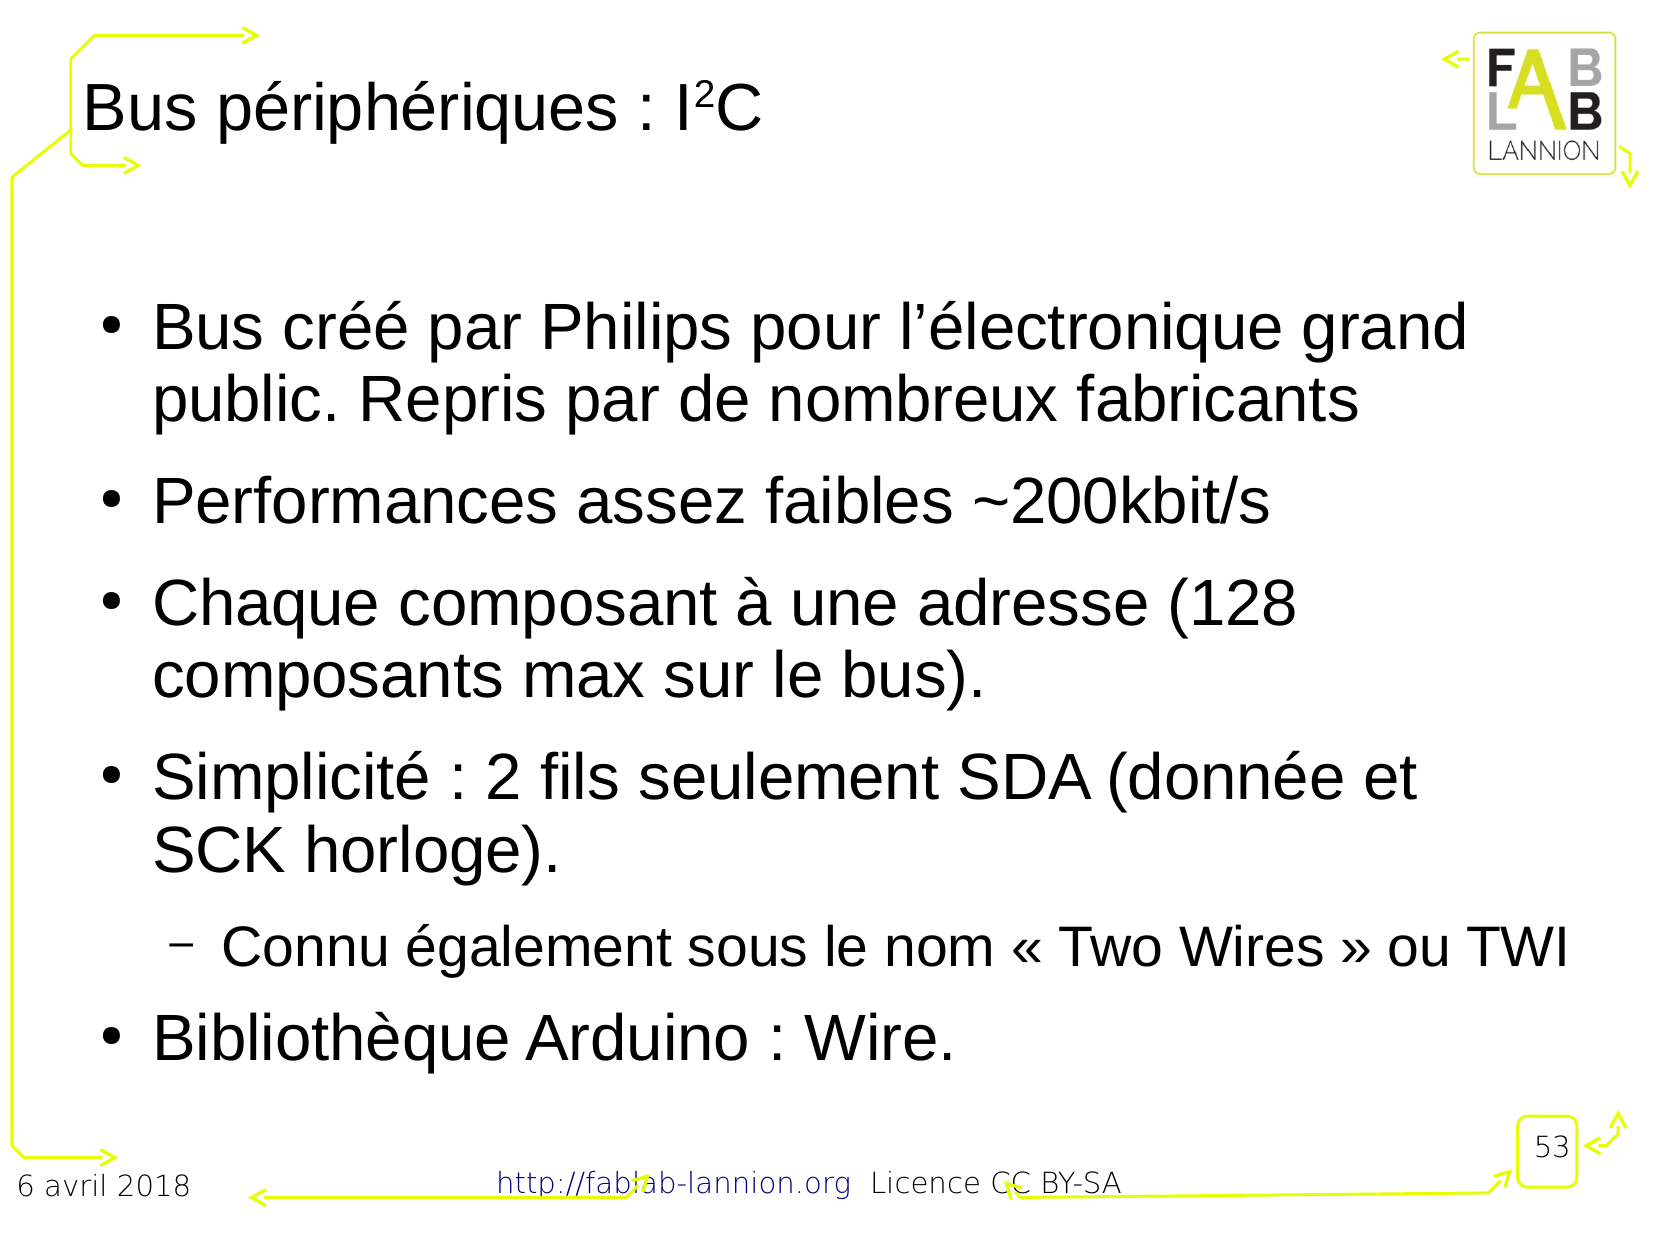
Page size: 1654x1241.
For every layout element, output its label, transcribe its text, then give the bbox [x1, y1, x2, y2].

title Bus périphériques : I2C [82, 49, 1441, 166]
list Bus créé par Philips pour l’électronique grand public. Repris par de nombreux fabricants Performances assez faibles ~200kbit/s Chaque composant à une adresse (128 composants max sur le bus). Simplicité : 2 fils seulement SDA (donnée et SCK horloge). Connu également sous le nom « Two Wires » ou TWI Bibliothèque Arduino : Wire. [82, 290, 1571, 1099]
picture [1470, 29, 1619, 178]
